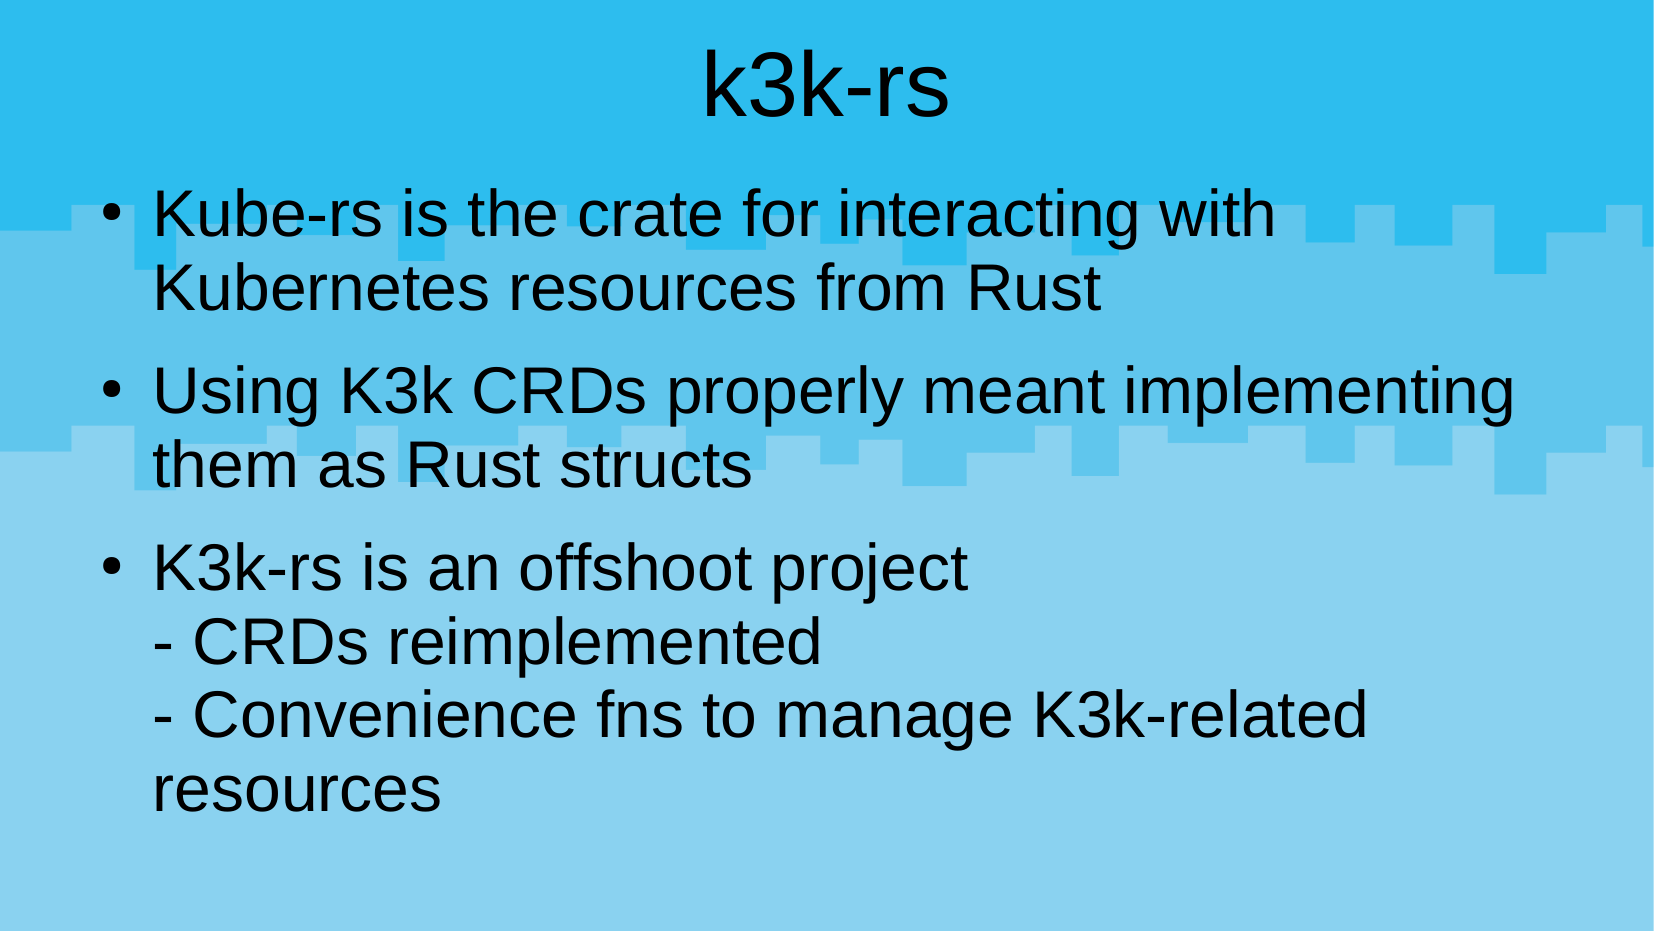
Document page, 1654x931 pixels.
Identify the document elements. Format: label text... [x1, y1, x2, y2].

picture [0, 0, 1654, 931]
list Kube-rs is the crate for interacting with Kubernetes resources from Rust Using K3k CRDs properly meant implementing them as Rust structs K3k-rs is an offshoot project - CRDs reimplemented - Convenience fns to manage K3k-related resources [82, 177, 1571, 827]
title k3k-rs [82, 7, 1571, 163]
